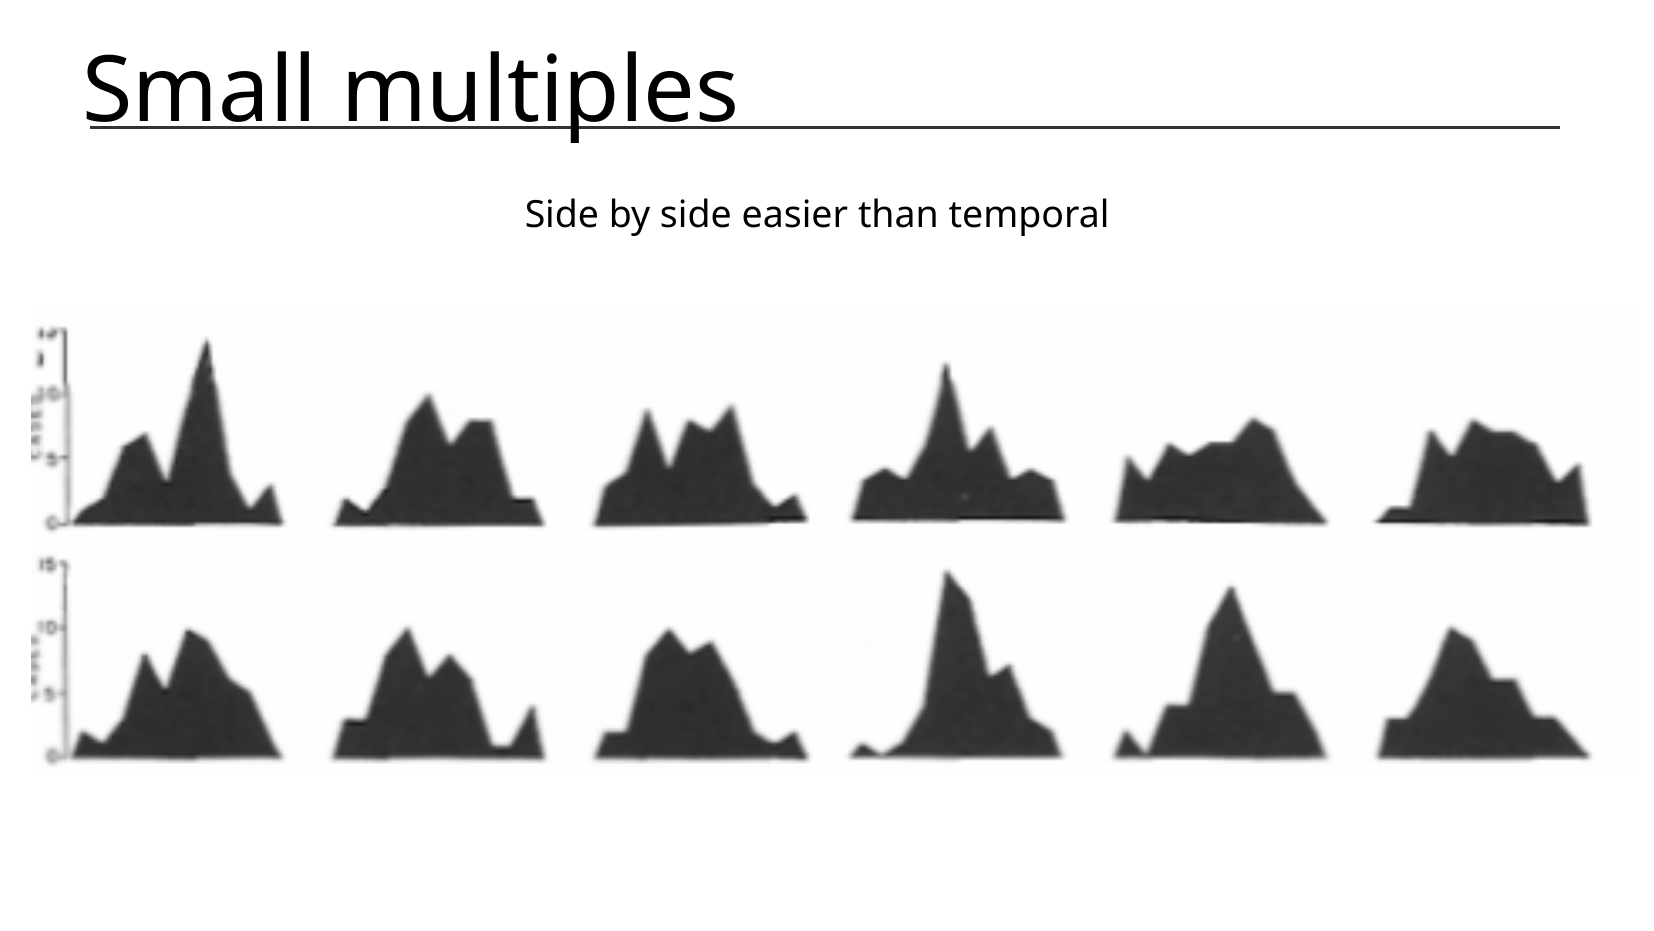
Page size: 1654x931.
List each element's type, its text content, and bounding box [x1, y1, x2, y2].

title Small multiples [82, 32, 1571, 140]
text_box Side by side easier than temporal [510, 180, 1151, 240]
picture [31, 308, 1643, 774]
